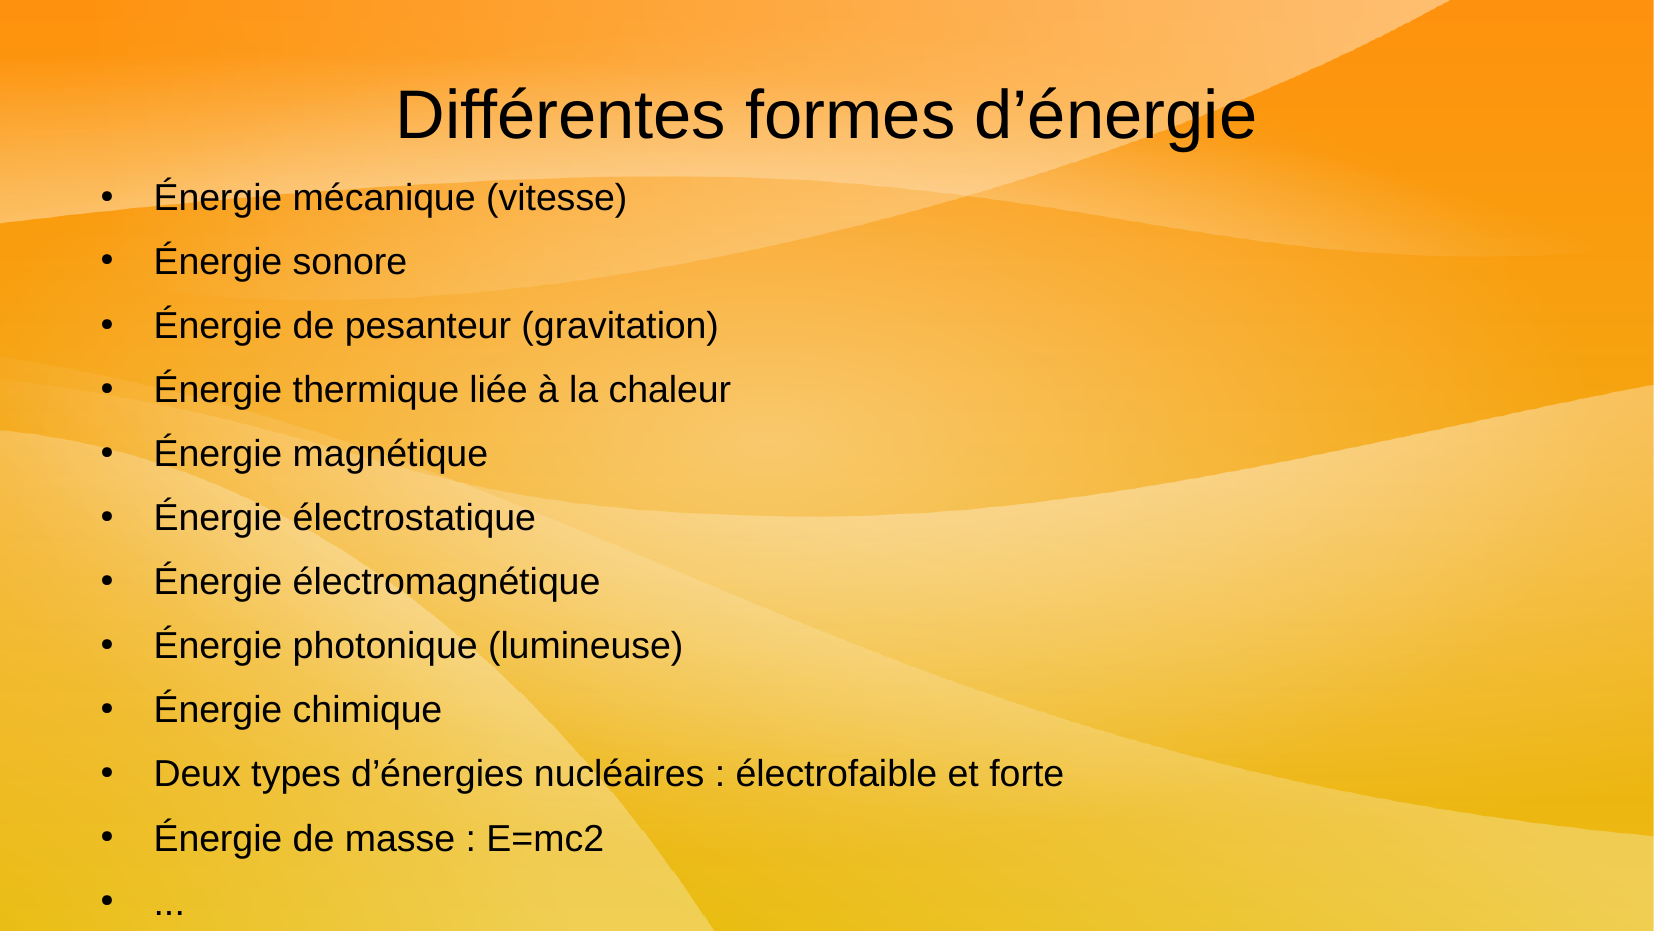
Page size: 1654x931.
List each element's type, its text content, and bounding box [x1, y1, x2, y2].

picture [0, 0, 1654, 931]
title Différentes formes d’énergie [82, 37, 1571, 176]
list Énergie mécanique (vitesse) Énergie sonore Énergie de pesanteur (gravitation) Énergie thermique liée à la chaleur Énergie magnétique Énergie électrostatique Énergie électromagnétique Énergie photonique (lumineuse) Énergie chimique Deux types d’énergies nucléaires : électrofaible et forte Énergie de masse : E=mc2 ... [82, 176, 1571, 924]
